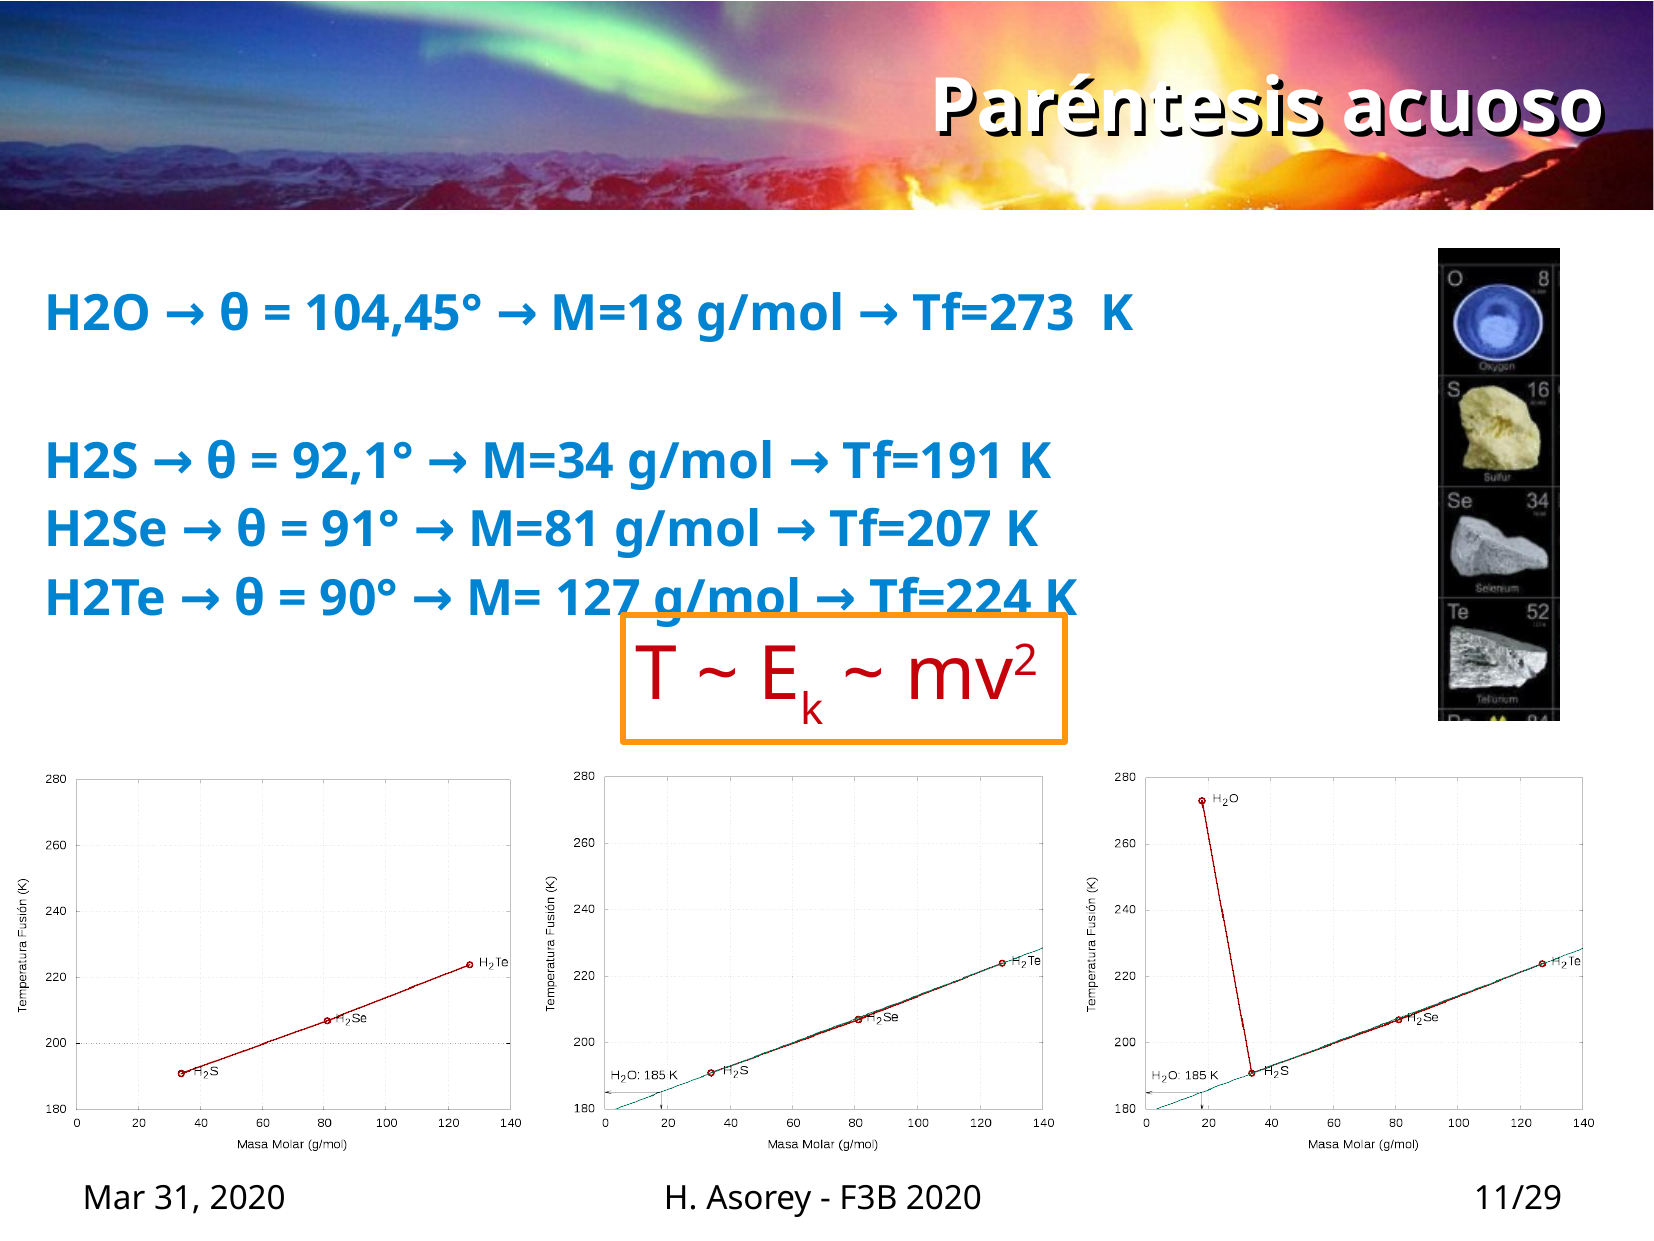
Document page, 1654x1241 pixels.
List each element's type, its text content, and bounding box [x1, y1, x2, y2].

picture [540, 761, 1066, 1156]
picture [1438, 248, 1561, 721]
picture [0, 1, 1654, 210]
picture [1081, 762, 1606, 1156]
picture [12, 764, 533, 1156]
text_box H2O → θ = 104,45° → M=18 g/mol → Tf=273 K H2S → θ = 92,1° → M=34 g/mol → Tf=191 K H2Se → θ = 91° → M=81 g/mol → Tf=207 K H2Te → θ = 90° → M= 127 g/mol → Tf=224 K [30, 270, 1216, 721]
text_box T ~ Ek ~ mv2 [623, 615, 1066, 737]
title Paréntesis acuoso [45, 15, 1606, 191]
